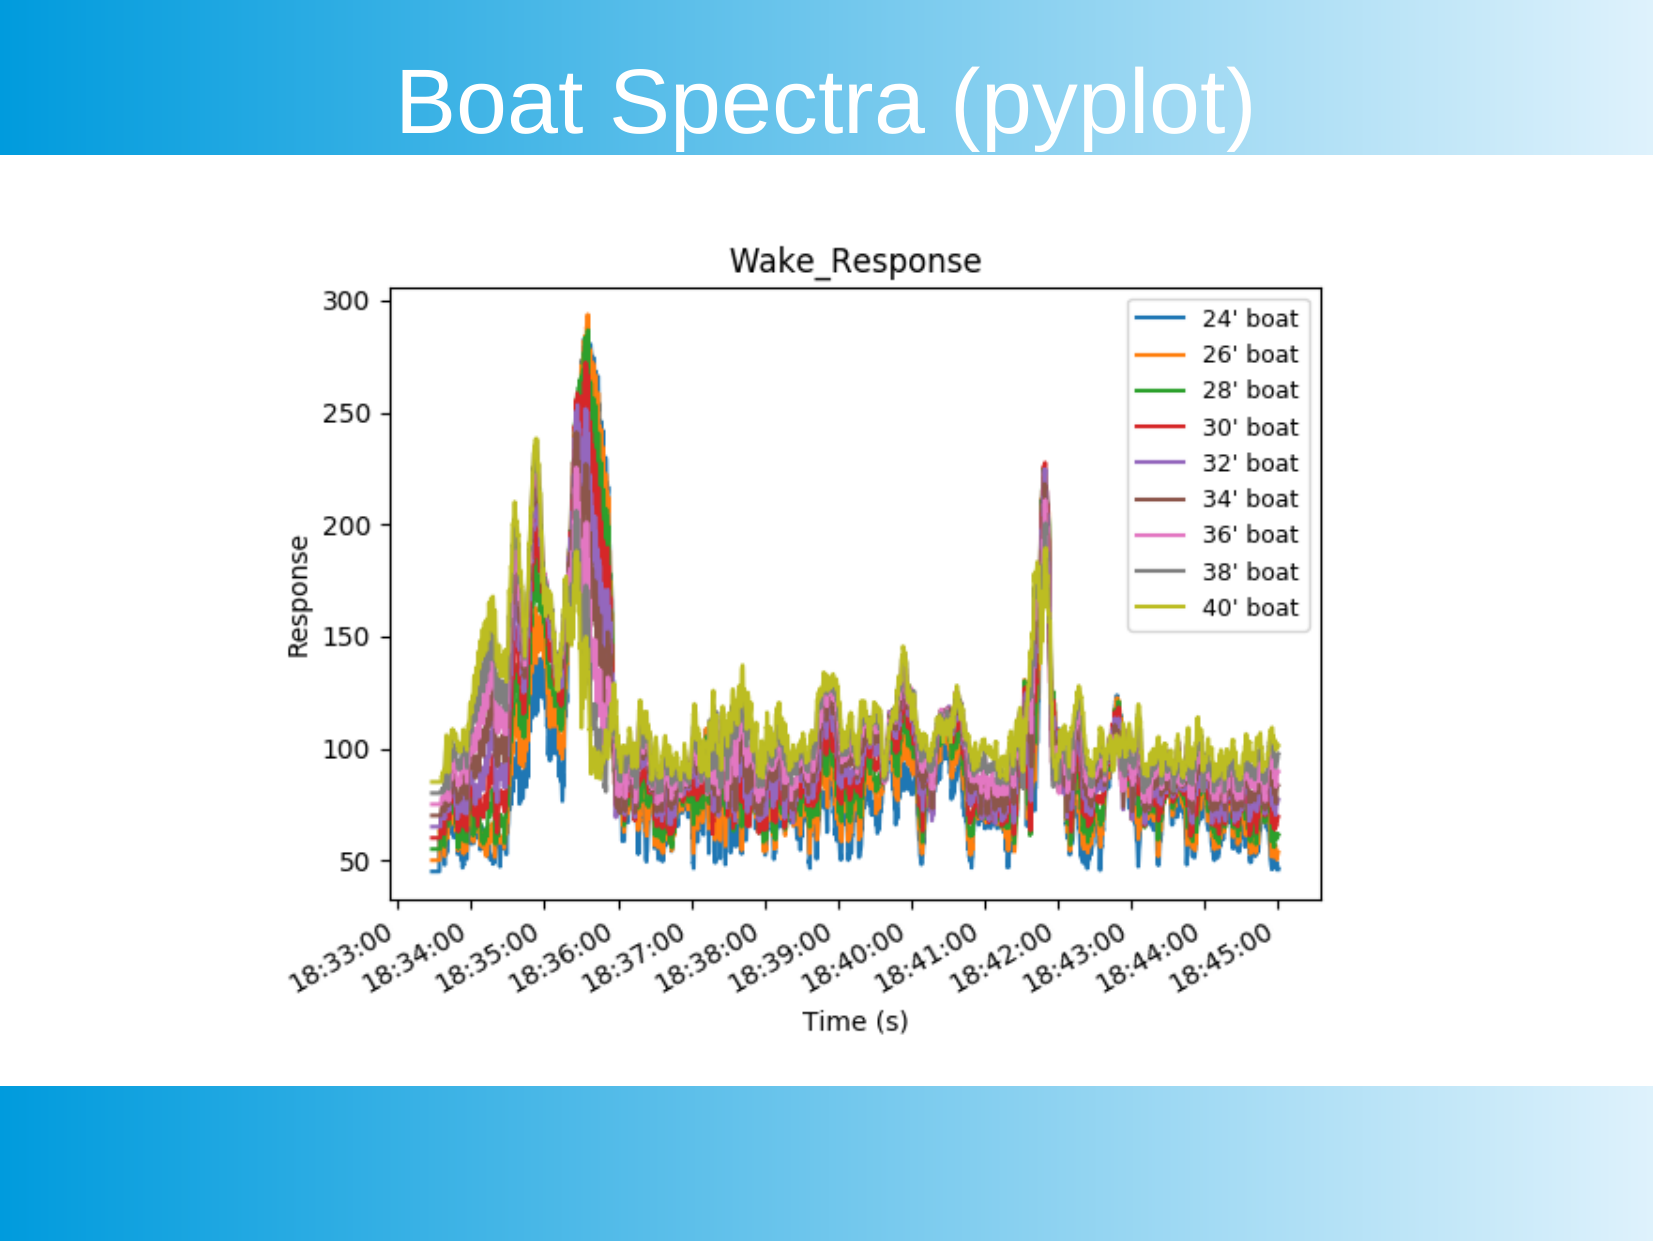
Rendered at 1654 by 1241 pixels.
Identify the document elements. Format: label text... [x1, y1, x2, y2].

title Boat Spectra (pyplot) [82, 49, 1571, 155]
picture [240, 179, 1441, 1081]
